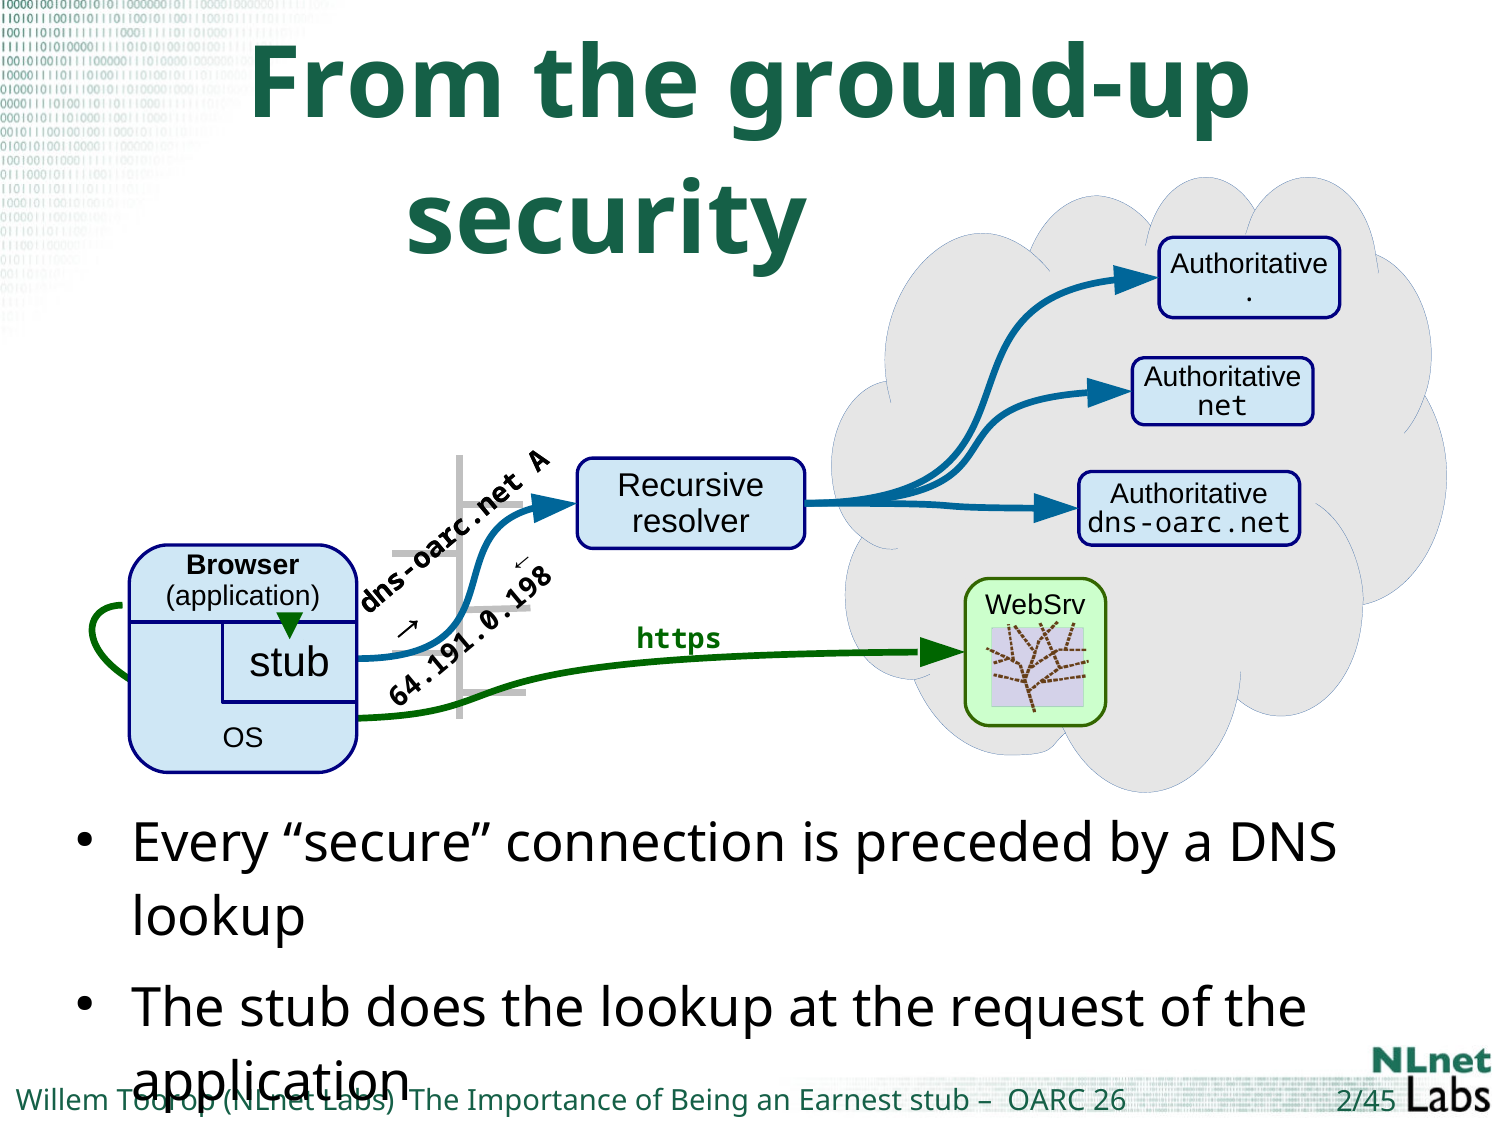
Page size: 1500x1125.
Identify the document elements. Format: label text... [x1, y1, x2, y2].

picture [0, 0, 1447, 793]
list Every “secure” connection is preceded by a DNS lookup The stub does the lookup at the request of the application The recursive resolver does all the heavy lifting [75, 803, 1425, 1007]
title From the ground-up security [75, 31, 1425, 263]
picture [774, 1037, 1492, 1124]
